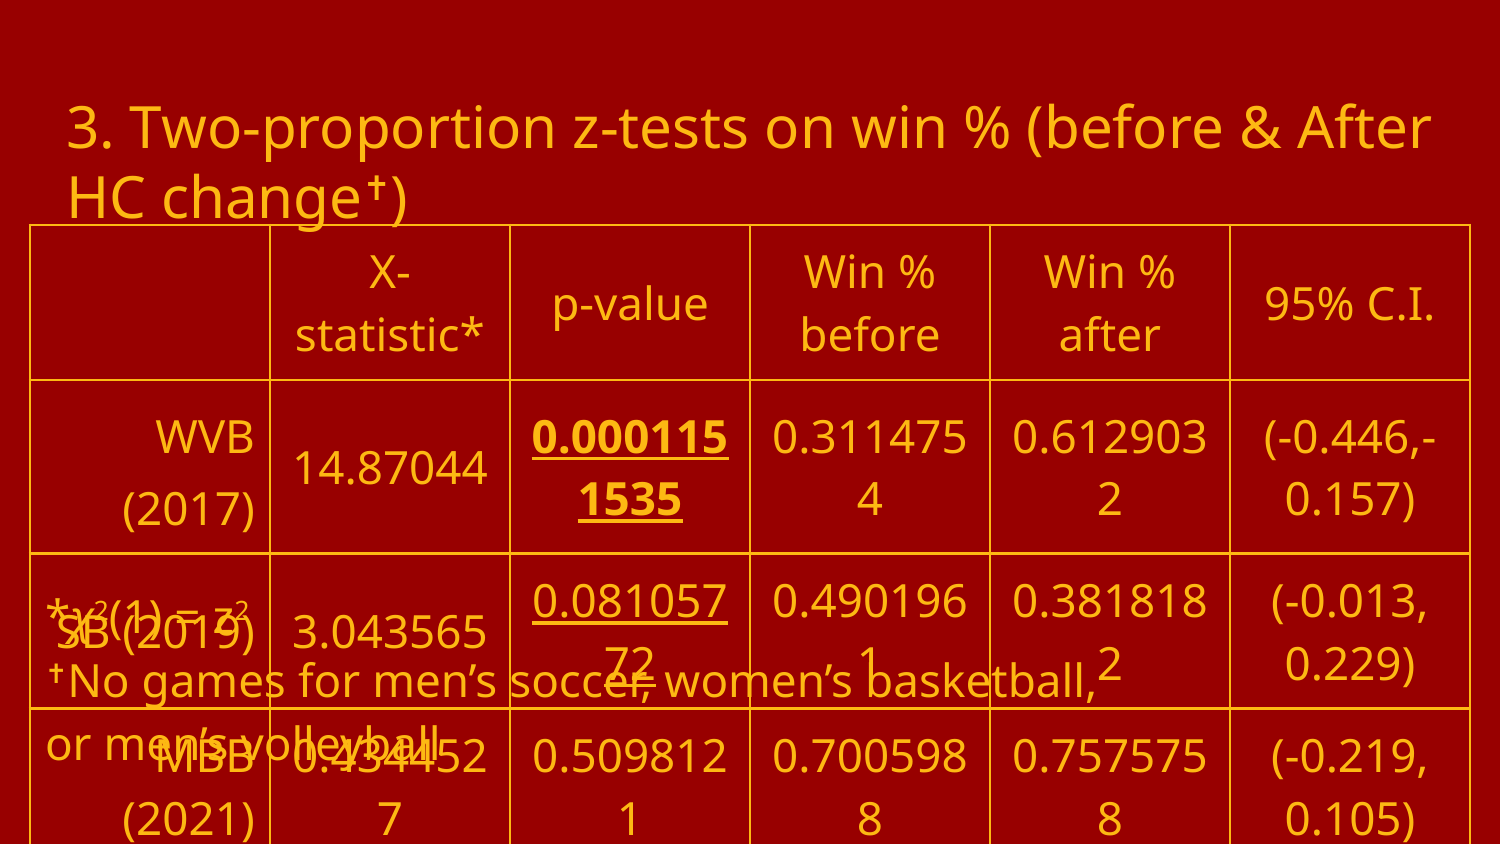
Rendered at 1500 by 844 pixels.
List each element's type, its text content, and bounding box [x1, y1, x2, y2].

table_header Win % before [751, 226, 989, 379]
table_header p-value [511, 226, 749, 379]
table_cell WVB (2017) [31, 381, 269, 552]
table_cell (-0.013, 0.229) [1231, 555, 1469, 707]
table_cell 0.5098121 [511, 710, 749, 844]
table_cell 0.0001151535 [511, 381, 749, 552]
table_cell 0.3818182 [991, 555, 1229, 707]
table_header 95% C.I. [1231, 226, 1469, 379]
table_cell 0.4901961 [751, 555, 989, 707]
table_cell 3.043565 [271, 555, 509, 707]
table_cell 0.6129032 [991, 381, 1229, 552]
table_cell 14.87044 [271, 381, 509, 552]
table_cell 0.7575758 [991, 710, 1229, 844]
table_cell (-0.446,-0.157) [1231, 381, 1469, 552]
table_cell 0.4344527 [271, 710, 509, 844]
table_cell 0.7005988 [751, 710, 989, 844]
table_cell 0.08105772 [511, 555, 749, 707]
table_header [31, 226, 269, 379]
table_cell (-0.219, 0.105) [1231, 710, 1469, 844]
table_cell SB (2019) [31, 555, 269, 707]
title 3. Two-proportion z-tests on win % (before & After HC change✝) [51, 75, 1449, 169]
table_cell 0.3114754 [751, 381, 989, 552]
table_cell MBB (2021) [31, 710, 269, 844]
table_header Win % after [991, 226, 1229, 379]
table_header X-statistic* [271, 226, 509, 379]
